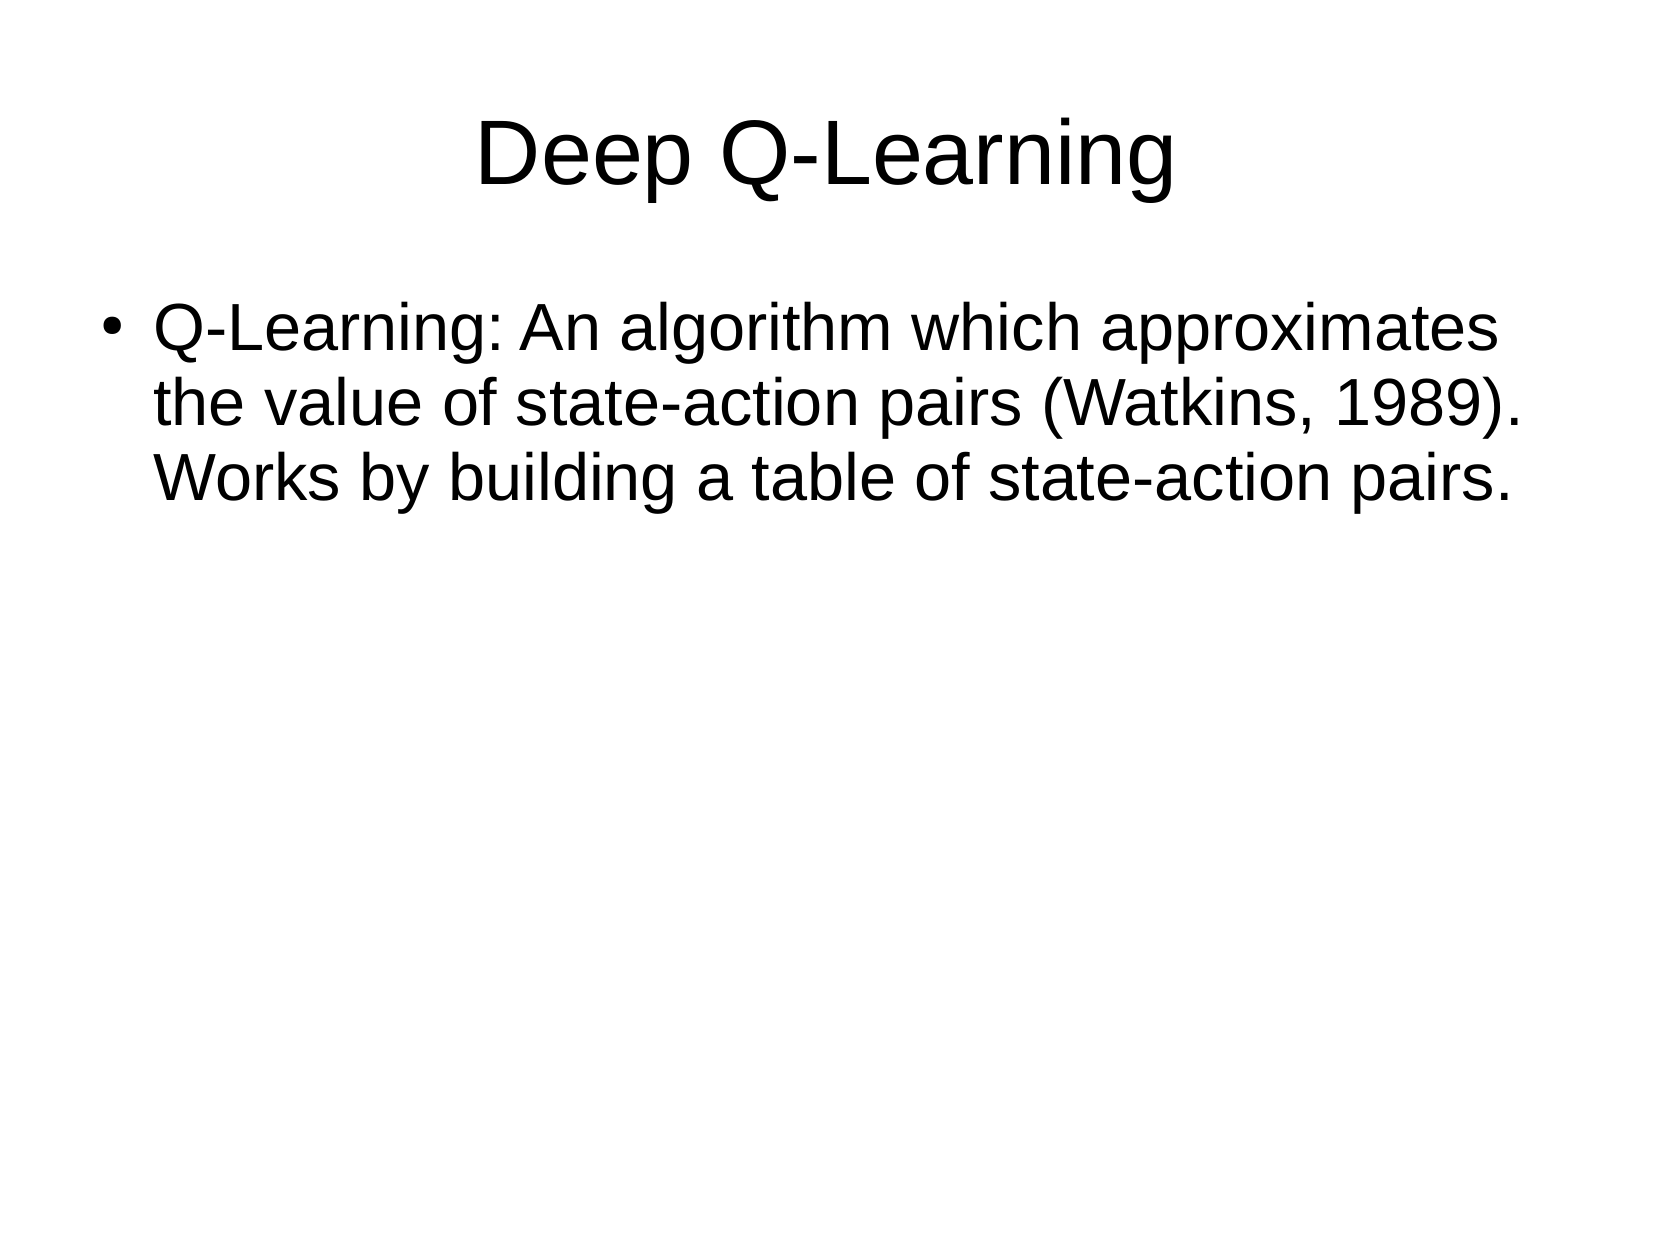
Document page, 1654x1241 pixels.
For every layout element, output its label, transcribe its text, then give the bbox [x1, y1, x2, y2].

title Deep Q-Learning [82, 49, 1571, 257]
list Q-Learning: An algorithm which approximates the value of state-action pairs (Watkins, 1989). Works by building a table of state-action pairs. [82, 290, 1571, 1010]
